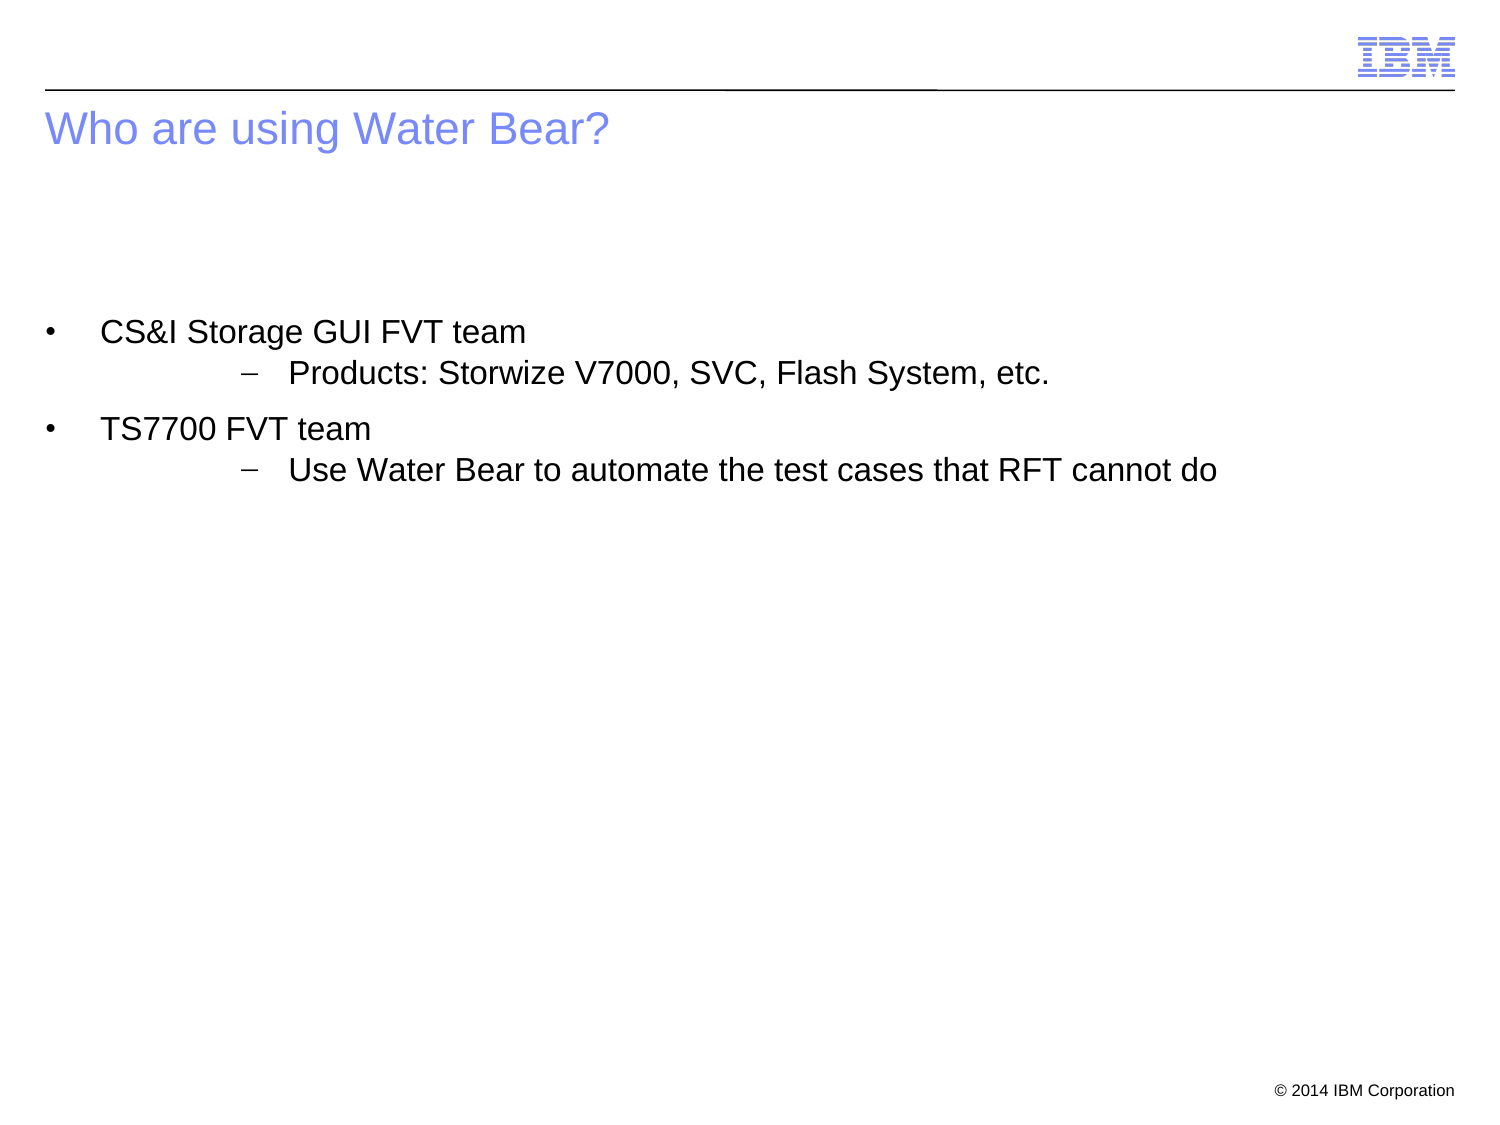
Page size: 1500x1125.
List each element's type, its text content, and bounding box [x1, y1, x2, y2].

picture [1358, 37, 1455, 77]
list CS&I Storage GUI FVT team Products: Storwize V7000, SVC, Flash System, etc. TS7700 FVT team Use Water Bear to automate the test cases that RFT cannot do [29, 307, 1454, 961]
title Who are using Water Bear? [29, 97, 1454, 202]
